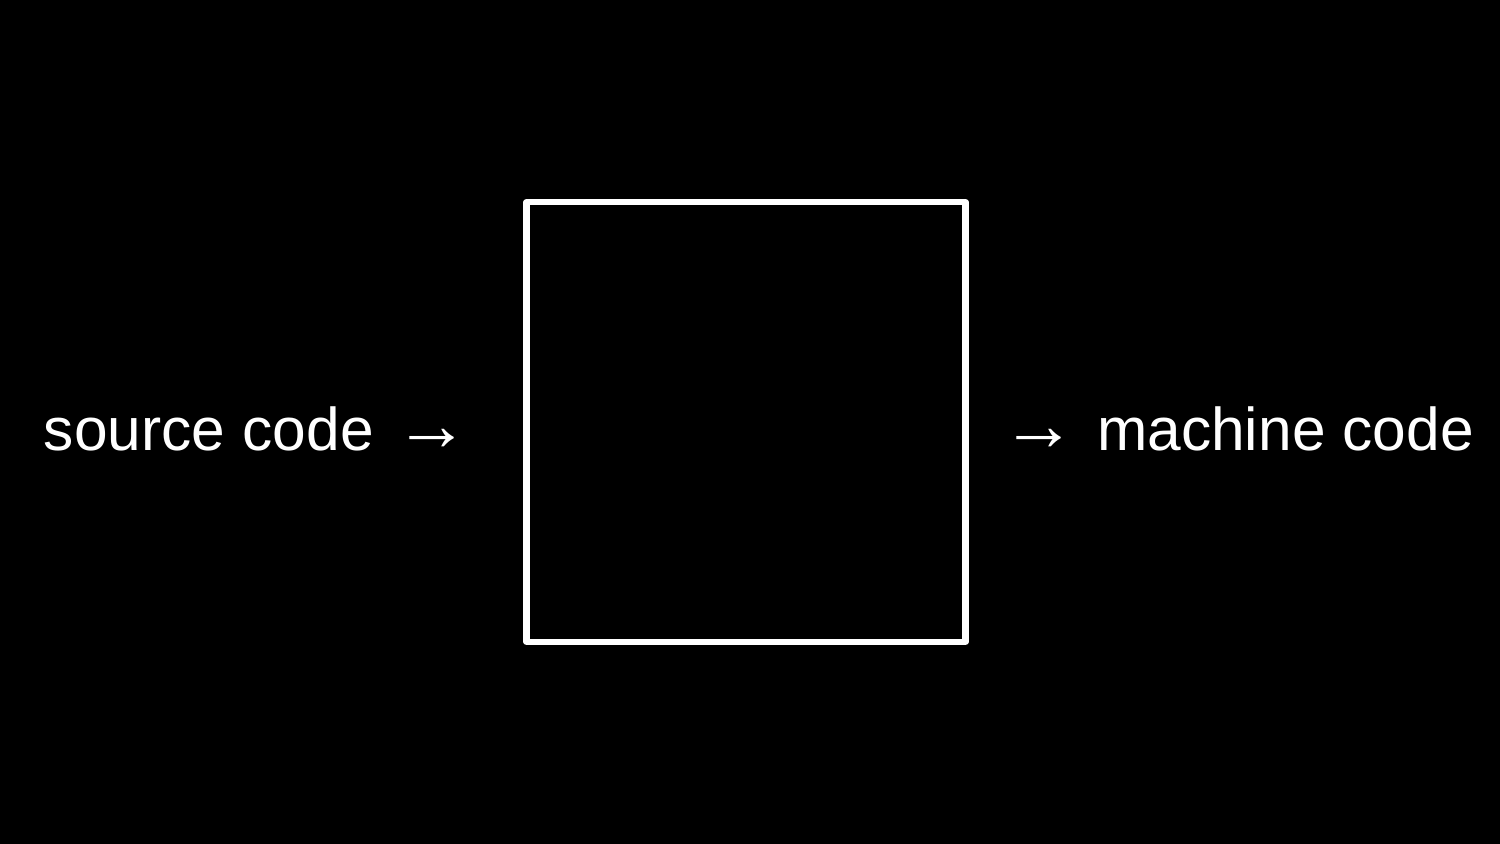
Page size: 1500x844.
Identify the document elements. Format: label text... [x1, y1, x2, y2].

text_box → machine code [965, 360, 1500, 484]
text_box source code → [13, 360, 527, 484]
